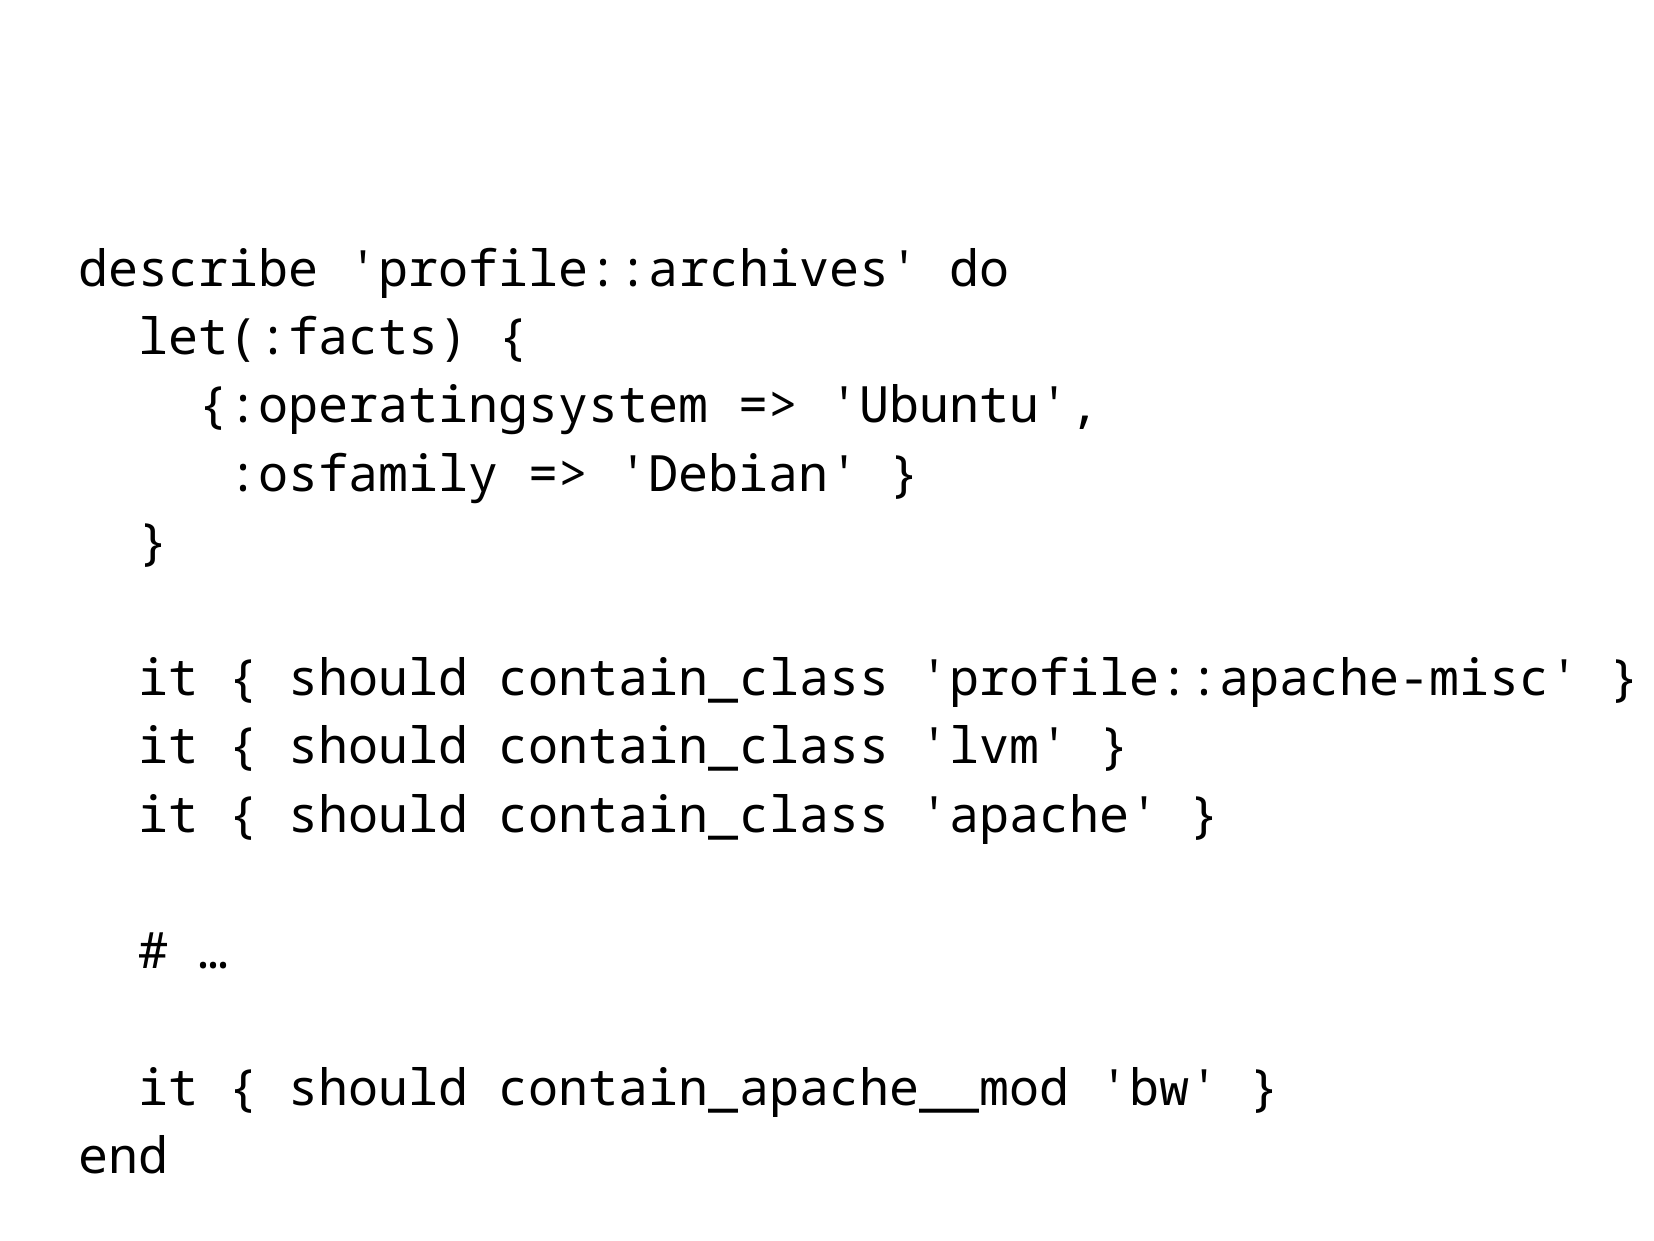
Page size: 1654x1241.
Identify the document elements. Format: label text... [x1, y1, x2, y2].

text_box describe 'profile::archives' do let(:facts) { {:operatingsystem => 'Ubuntu', :osfamily => 'Debian' } } it { should contain_class 'profile::apache-misc' } it { should contain_class 'lvm' } it { should contain_class 'apache' } # … it { should contain_apache__mod 'bw' } end [63, 225, 1654, 1111]
